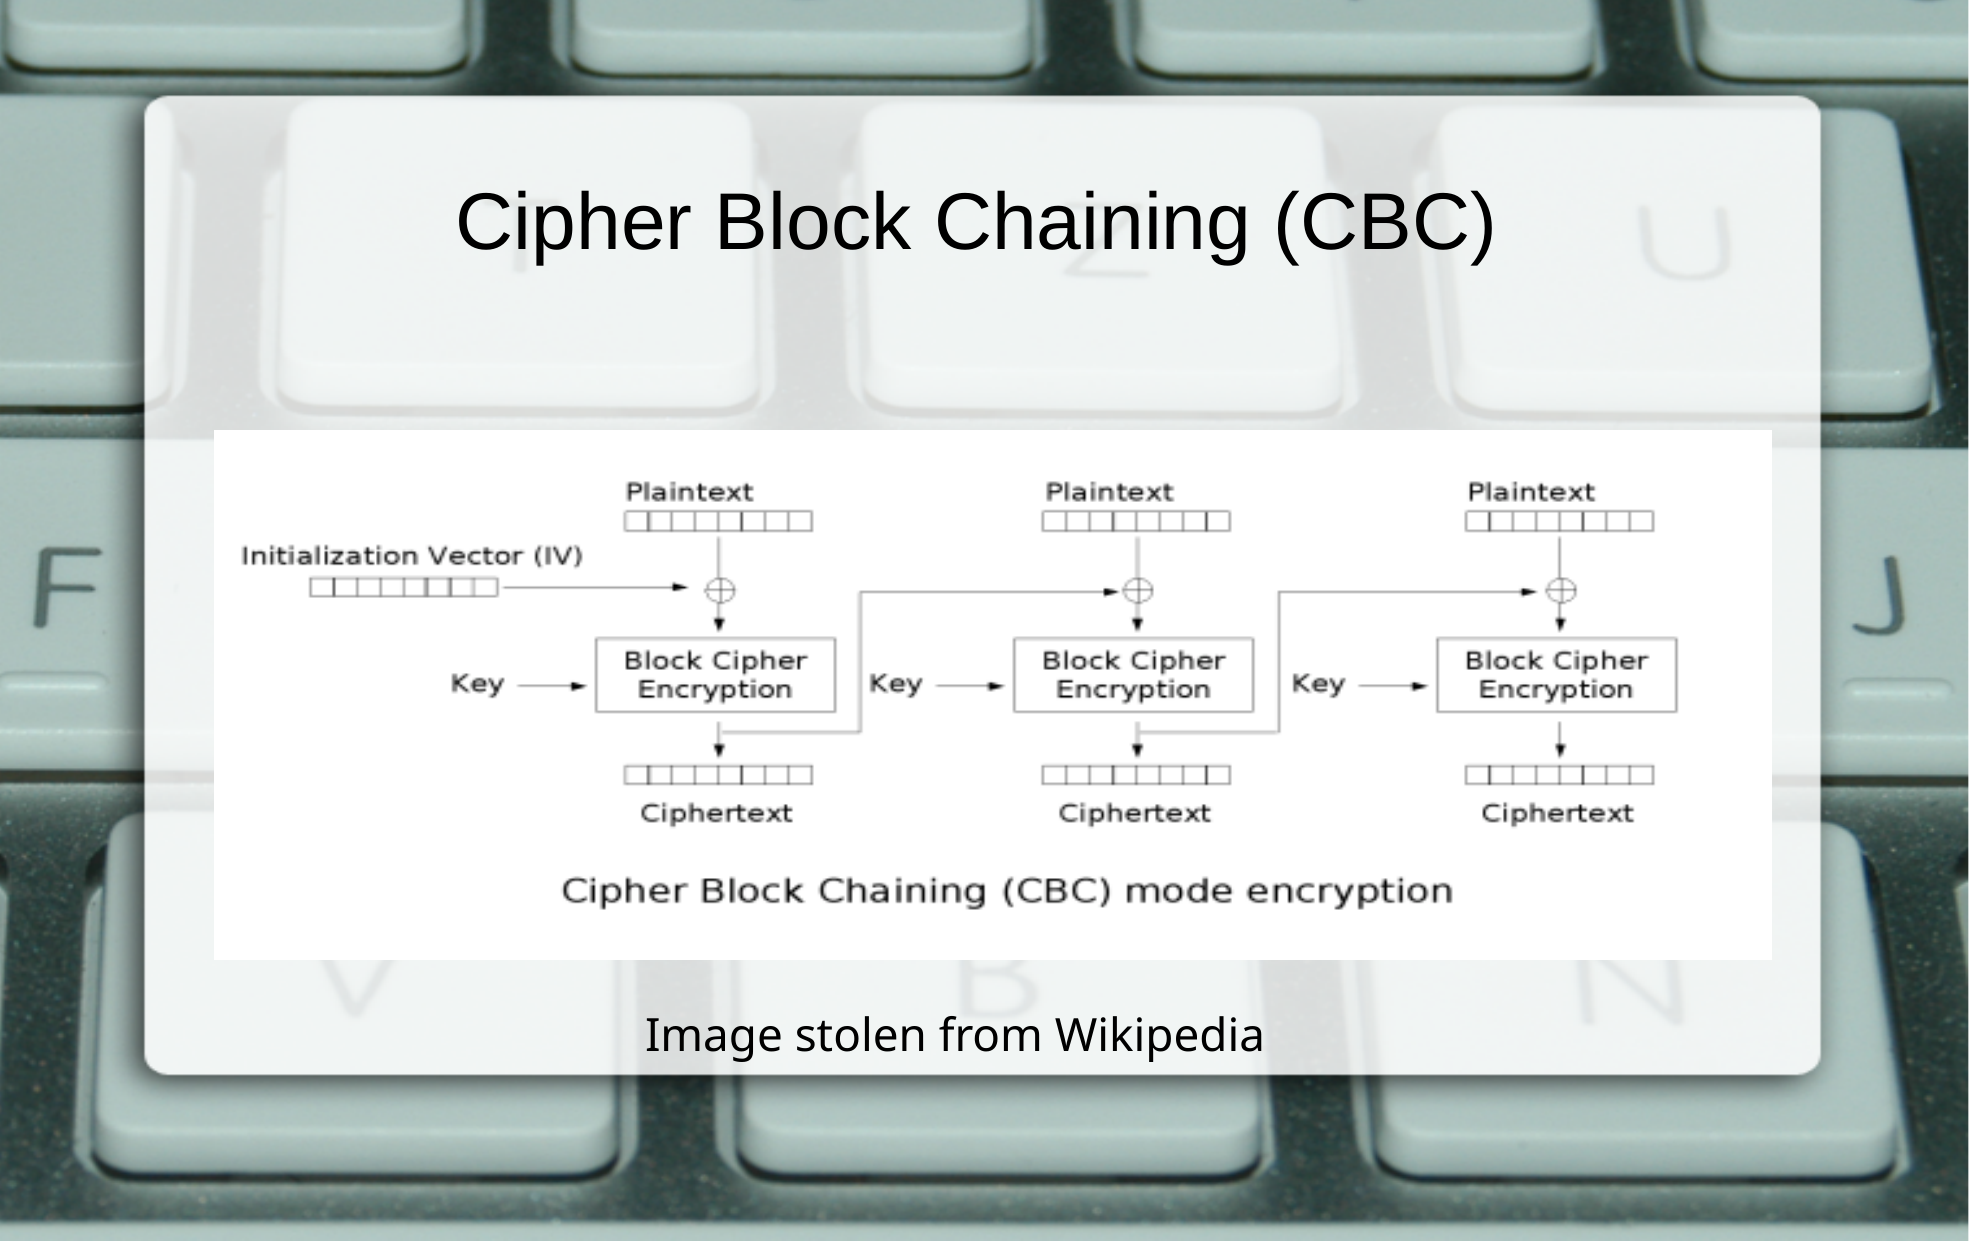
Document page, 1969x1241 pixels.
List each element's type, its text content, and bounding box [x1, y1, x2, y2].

text_box Image stolen from Wikipedia [446, 1000, 1465, 1067]
picture [0, 0, 1969, 1241]
title Cipher Block Chaining (CBC) [161, 117, 1793, 325]
